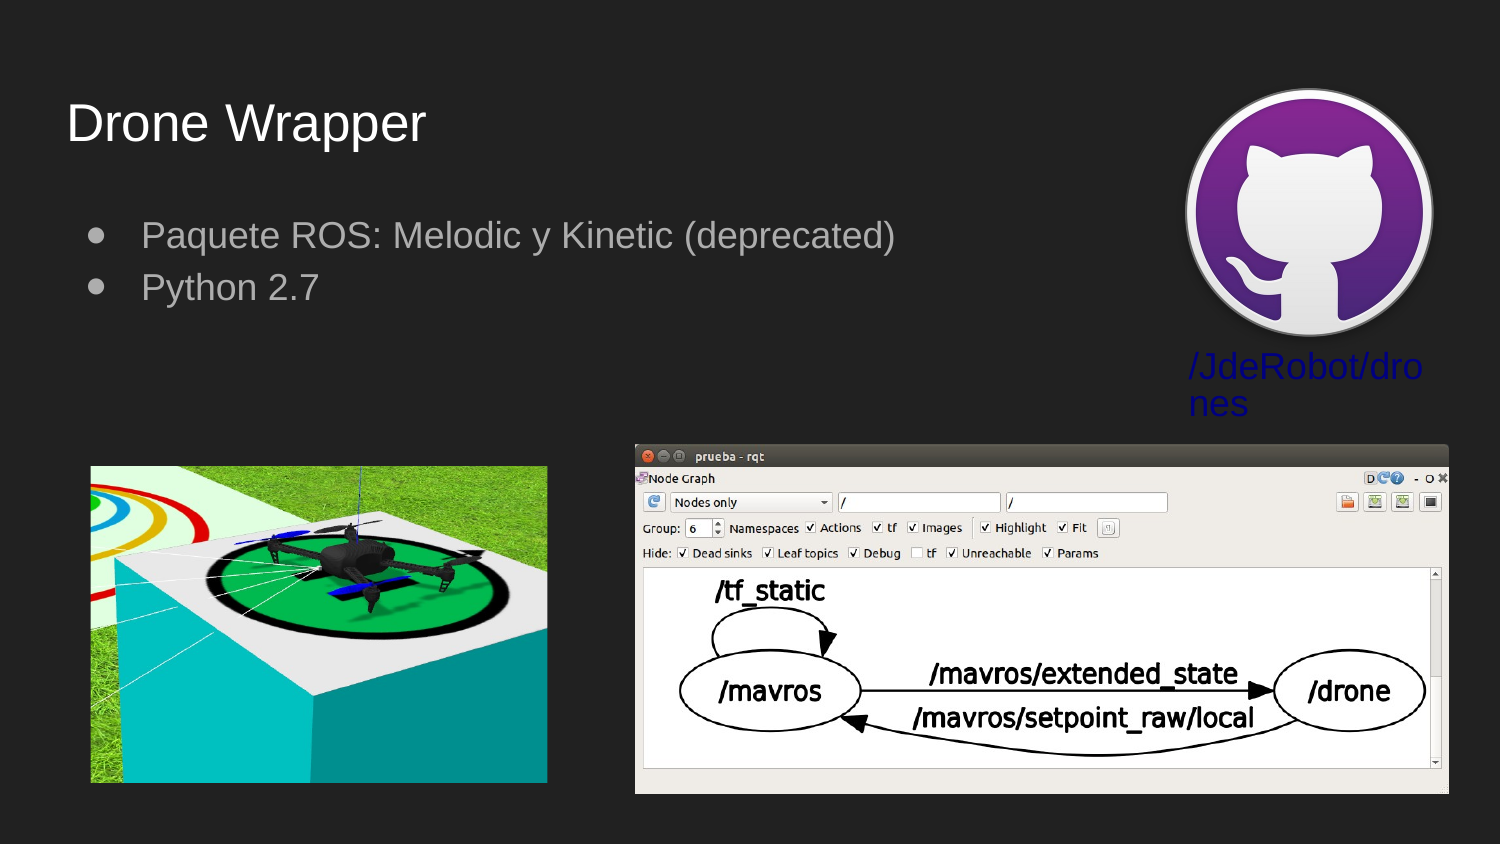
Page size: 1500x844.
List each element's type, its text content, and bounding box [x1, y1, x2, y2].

picture [635, 444, 1449, 794]
picture [90, 466, 548, 783]
list Paquete ROS: Melodic y Kinetic (deprecated) Python 2.7 [51, 189, 1449, 445]
text_box /JdeRobot/drones [1173, 326, 1446, 402]
picture [90, 494, 117, 527]
picture [1169, 72, 1449, 352]
title Drone Wrapper [51, 72, 1169, 167]
